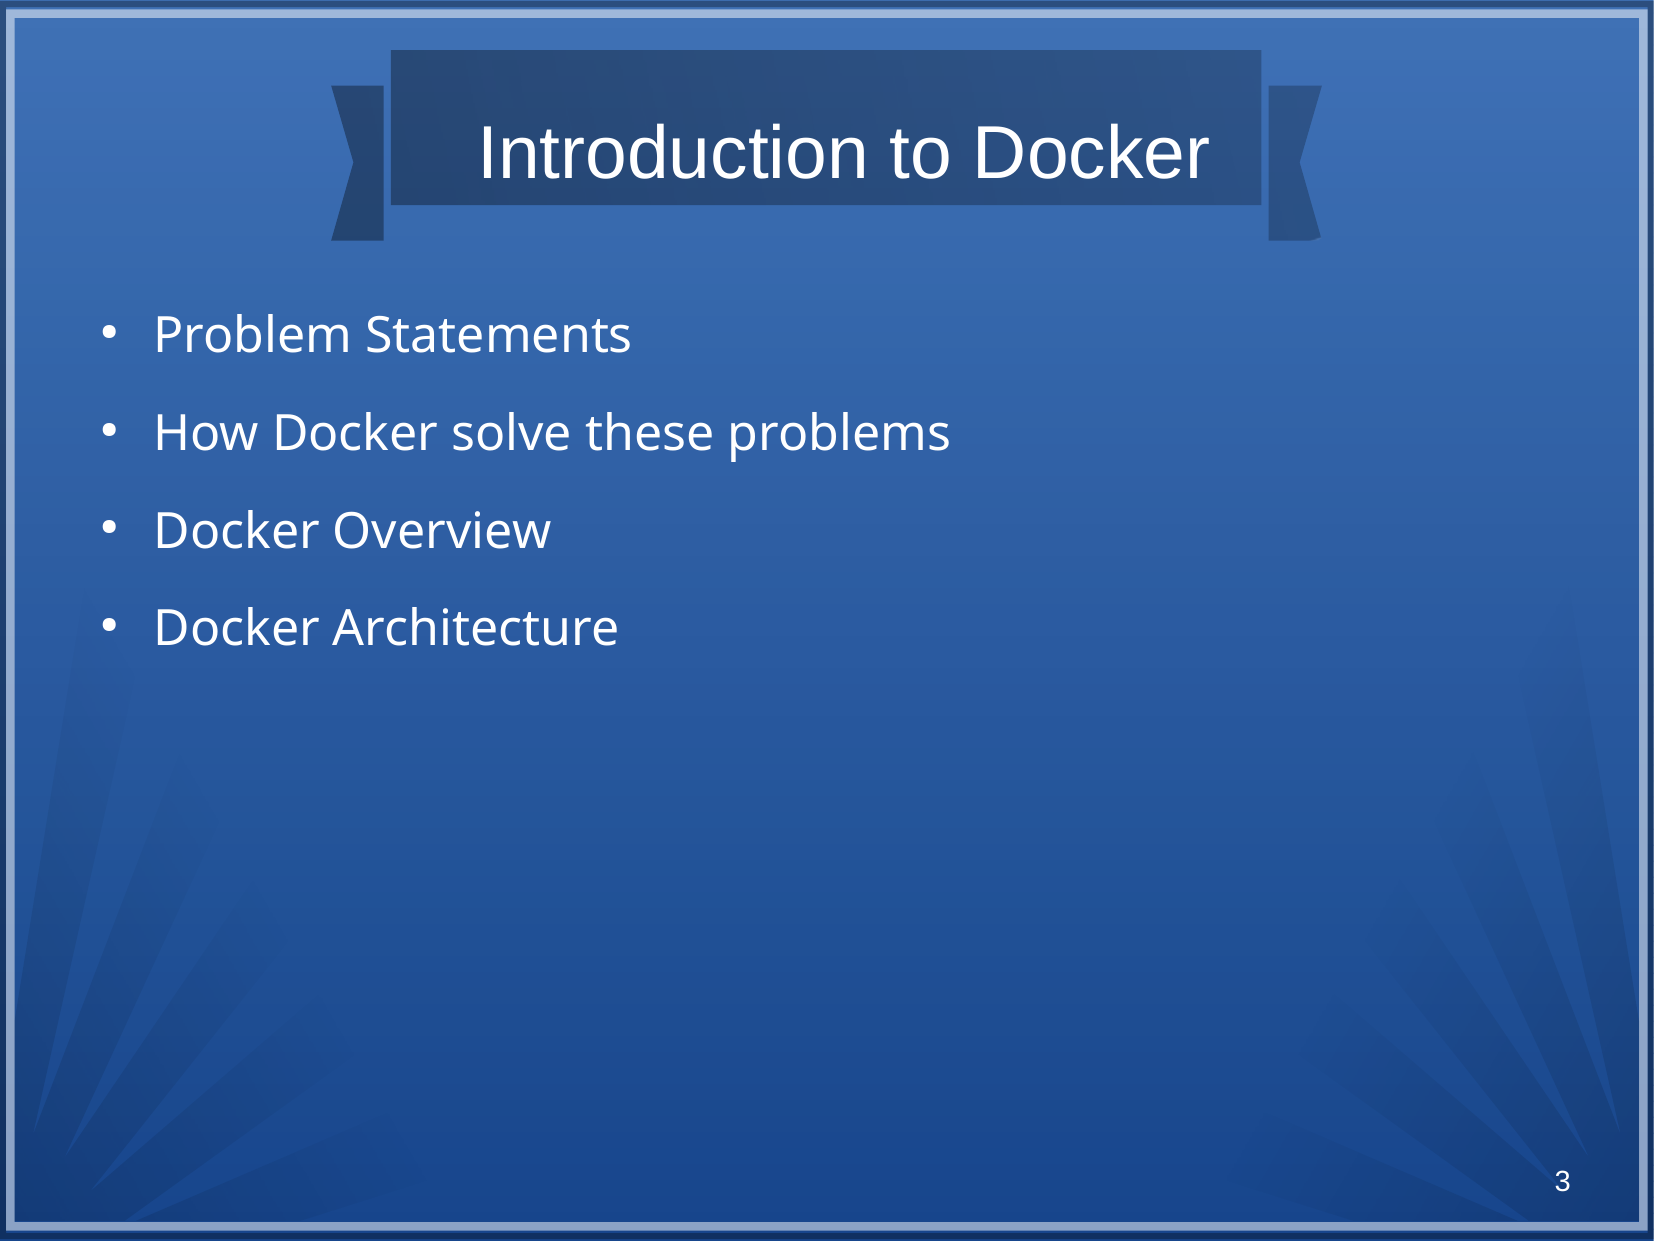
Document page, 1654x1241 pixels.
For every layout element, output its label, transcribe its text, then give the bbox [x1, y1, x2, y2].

list Problem Statements How Docker solve these problems Docker Overview Docker Architecture [82, 299, 1571, 1130]
title Introduction to Docker [118, 49, 1571, 257]
